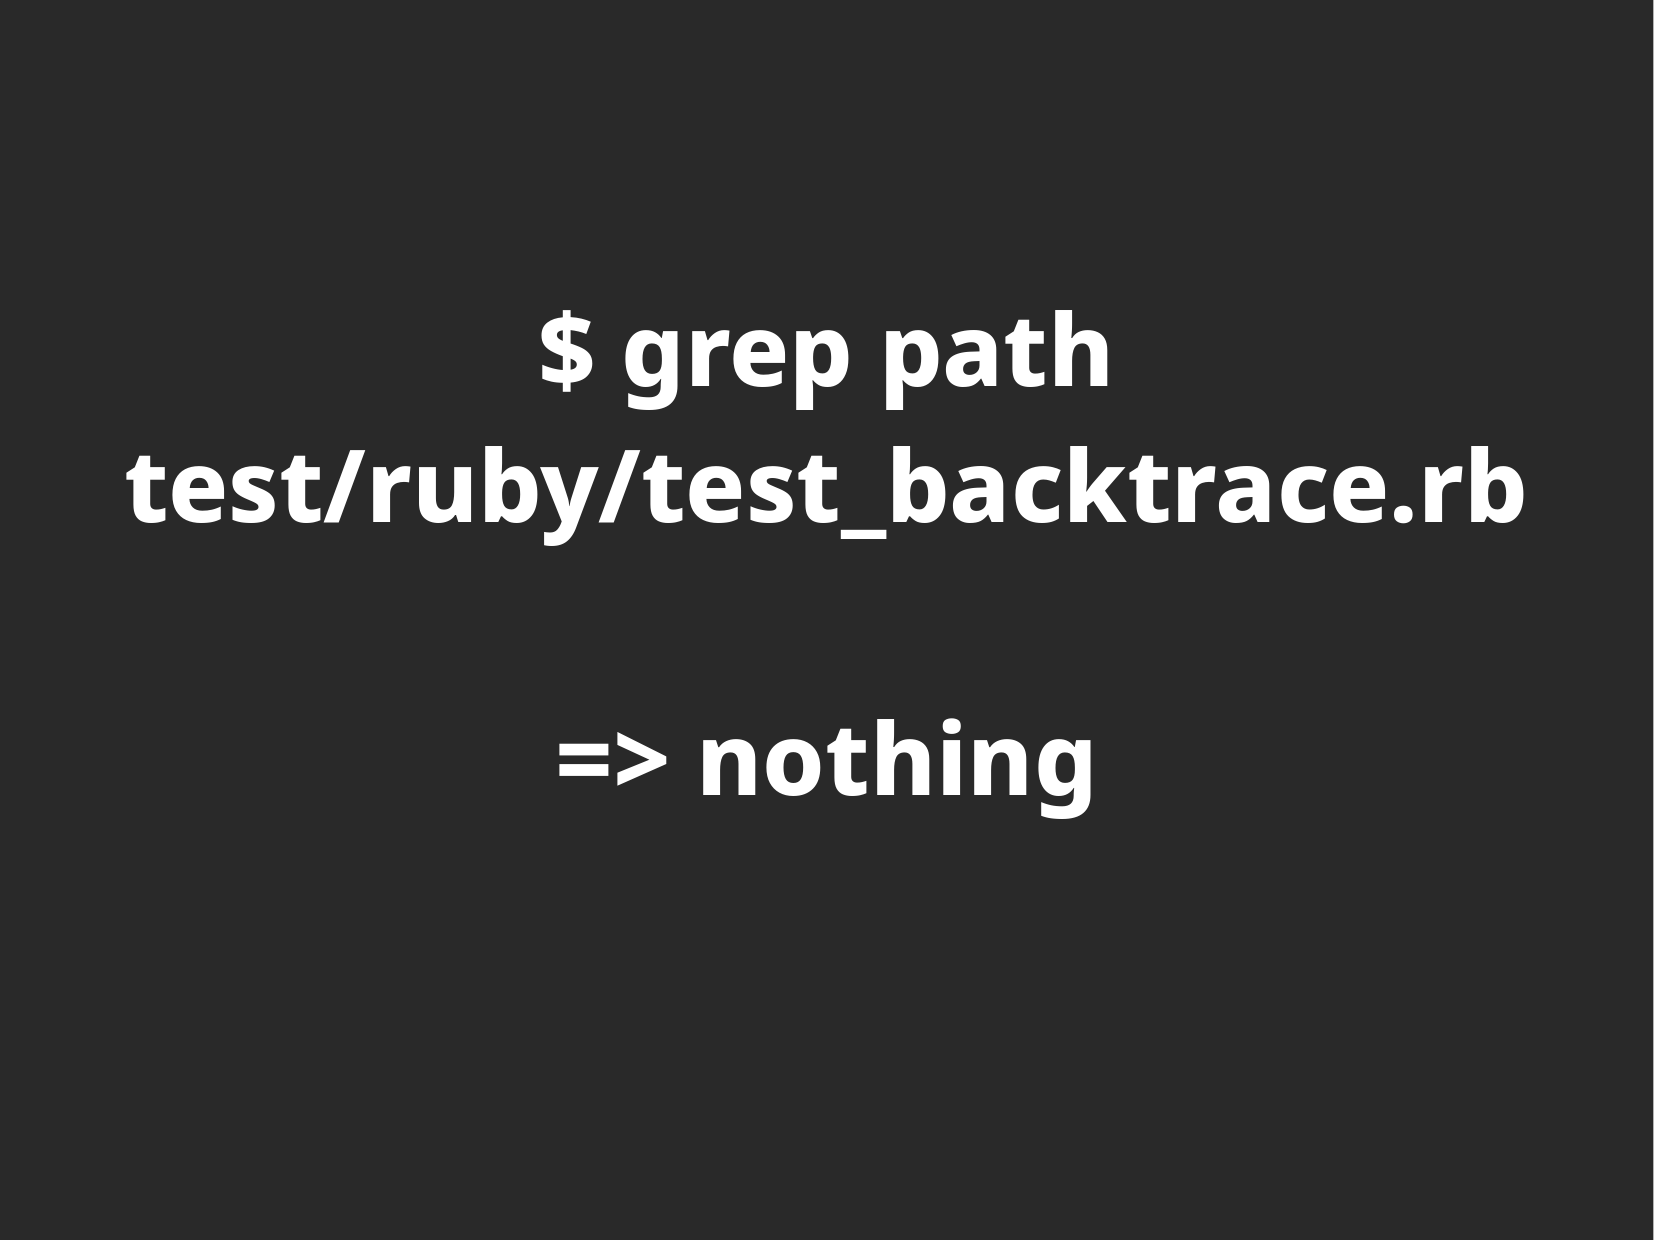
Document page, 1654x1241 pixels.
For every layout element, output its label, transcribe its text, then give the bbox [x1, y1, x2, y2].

subtitle $ grep path test/ruby/test_backtrace.rb => nothing [82, 320, 1571, 921]
